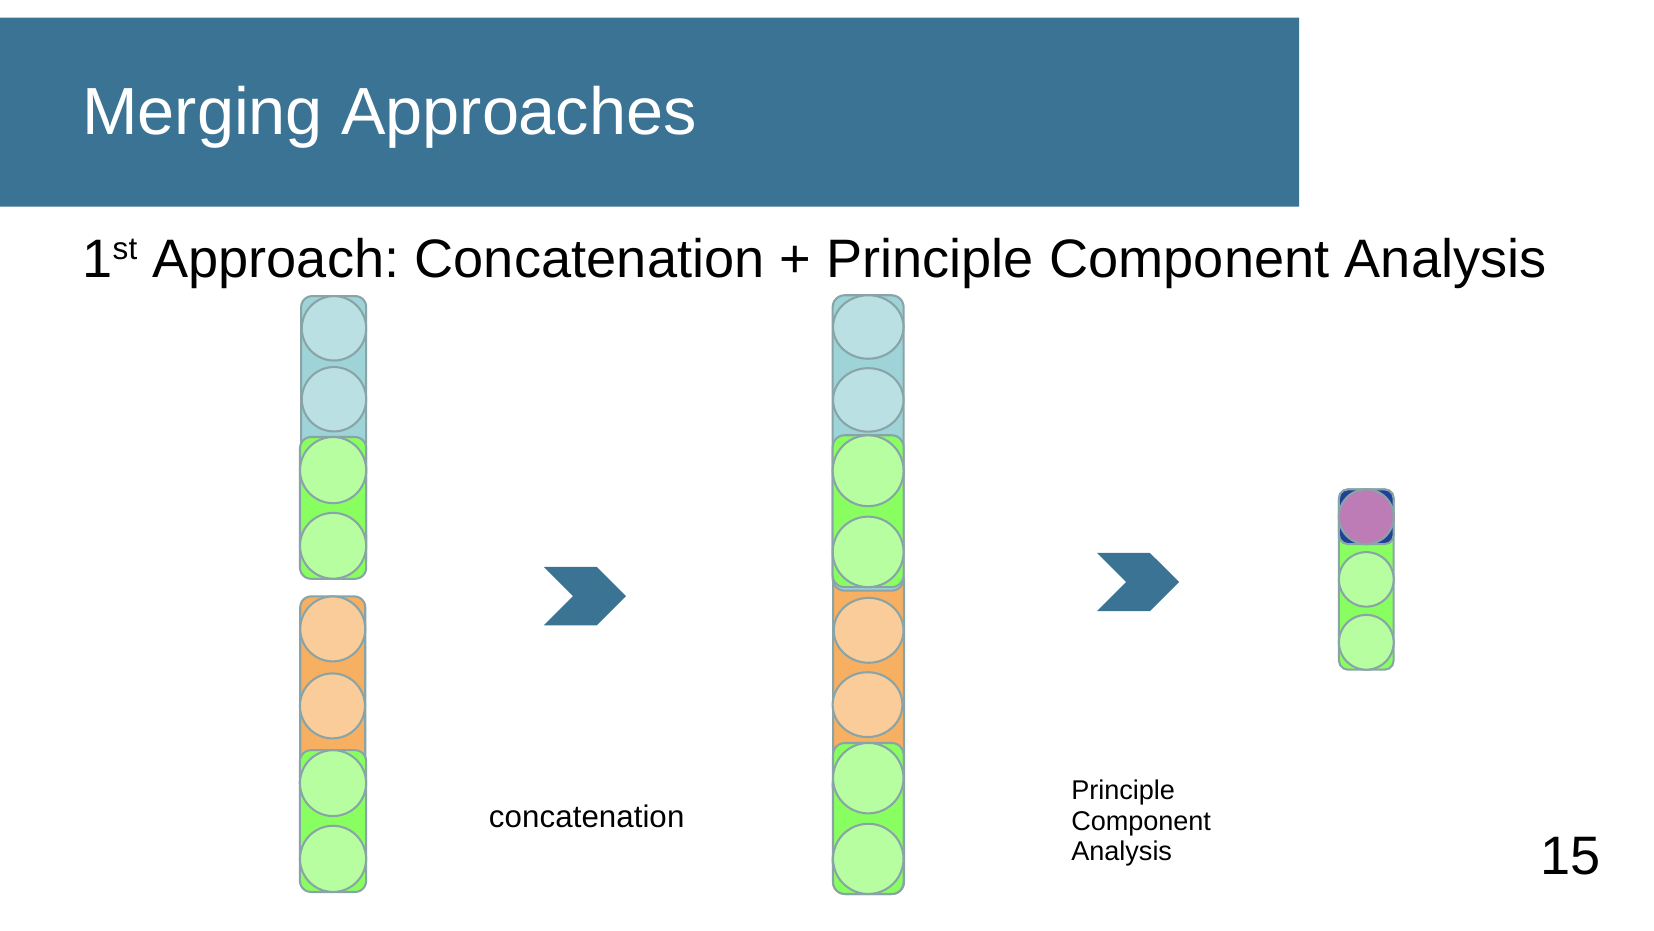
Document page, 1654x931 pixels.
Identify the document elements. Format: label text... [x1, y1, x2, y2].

text_box [543, 566, 626, 626]
text_box [1096, 552, 1180, 612]
text_box [832, 295, 905, 894]
text_box concatenation [474, 791, 703, 851]
text_box Principle Component Analysis [1056, 768, 1229, 877]
list 1st Approach: Concatenation + Principle Component Analysis [82, 224, 1571, 764]
text_box [300, 296, 367, 579]
title Merging Approaches [82, 35, 1234, 189]
text_box [299, 596, 367, 892]
text_box [1338, 489, 1394, 670]
